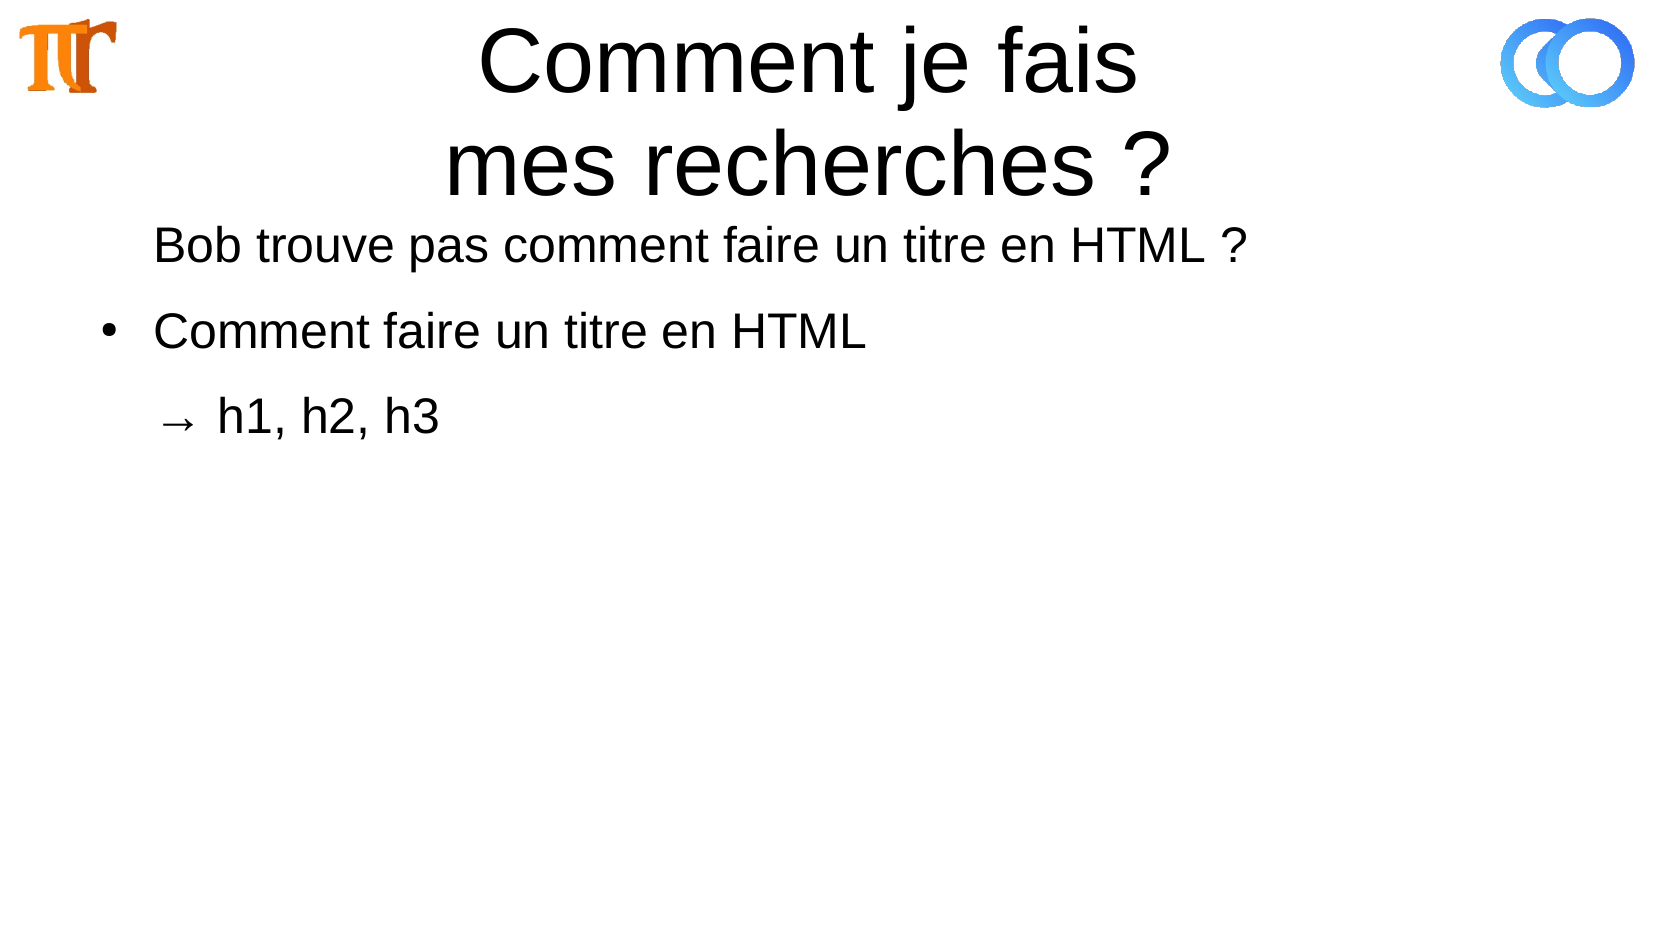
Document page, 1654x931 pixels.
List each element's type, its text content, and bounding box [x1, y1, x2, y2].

picture [1450, 0, 1654, 142]
list Bob trouve pas comment faire un titre en HTML ? Comment faire un titre en HTML → h1, h2, h3 [82, 217, 1571, 758]
title Comment je fais mes recherches ? [64, 9, 1554, 215]
picture [17, 5, 119, 107]
